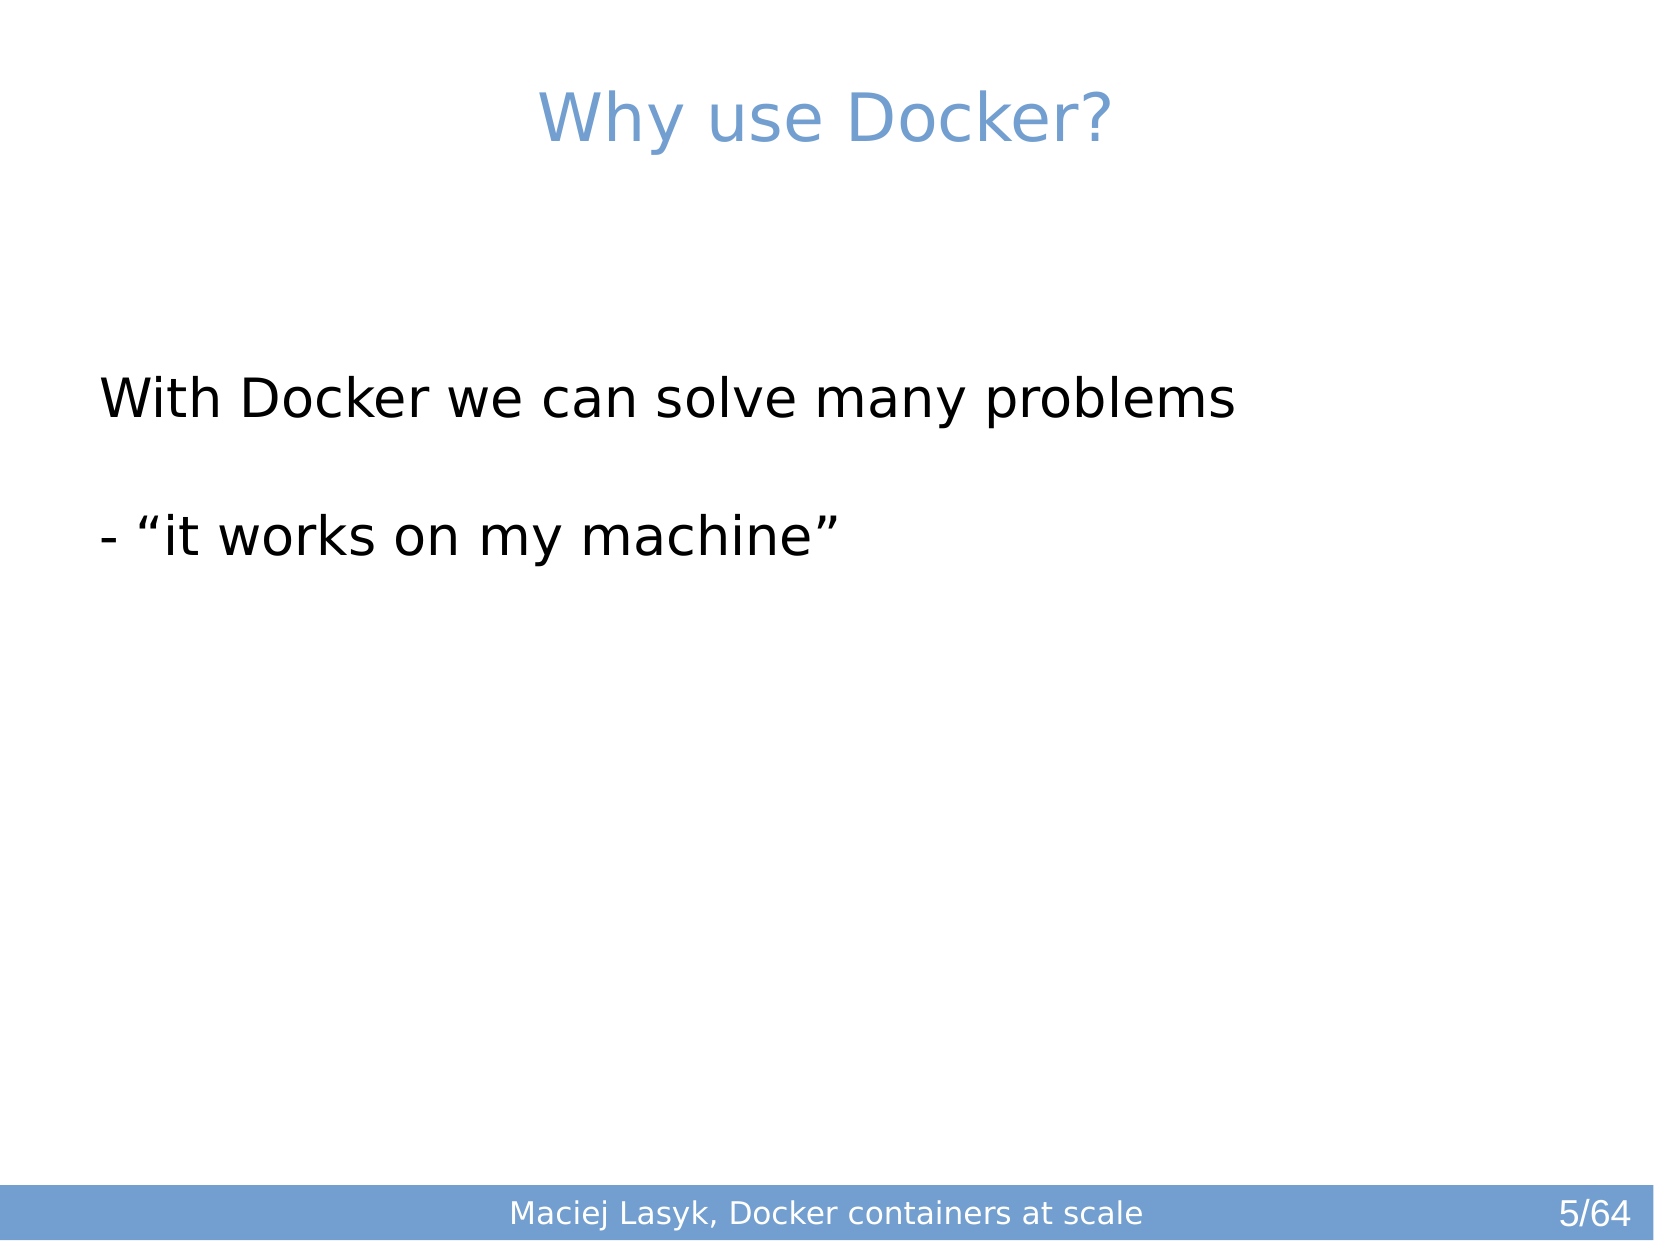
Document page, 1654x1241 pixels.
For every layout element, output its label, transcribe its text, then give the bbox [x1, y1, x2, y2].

text_box Why use Docker? [523, 72, 1131, 166]
text_box [0, 1185, 1533, 1241]
text_box With Docker we can solve many problems - “it works on my machine” [84, 360, 1254, 576]
text_box [1647, 1185, 1654, 1241]
text_box 5/64 [1533, 1185, 1647, 1241]
text_box Maciej Lasyk, Docker containers at scale [494, 1188, 1160, 1240]
